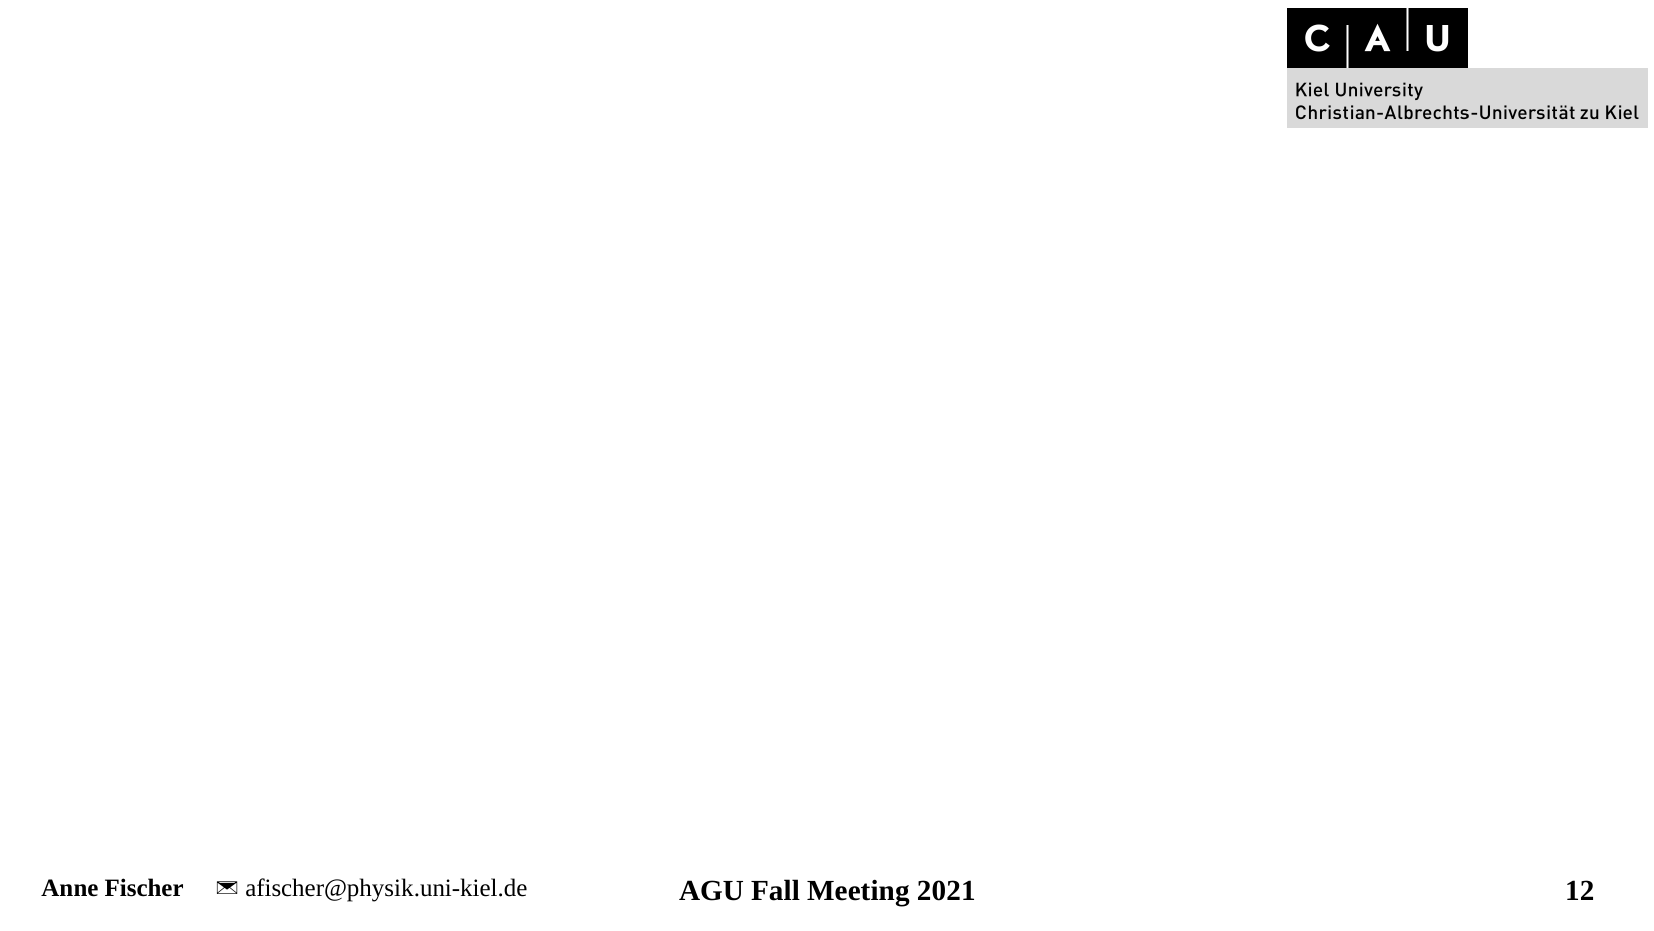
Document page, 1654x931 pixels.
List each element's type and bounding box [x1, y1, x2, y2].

picture [1287, 8, 1648, 128]
